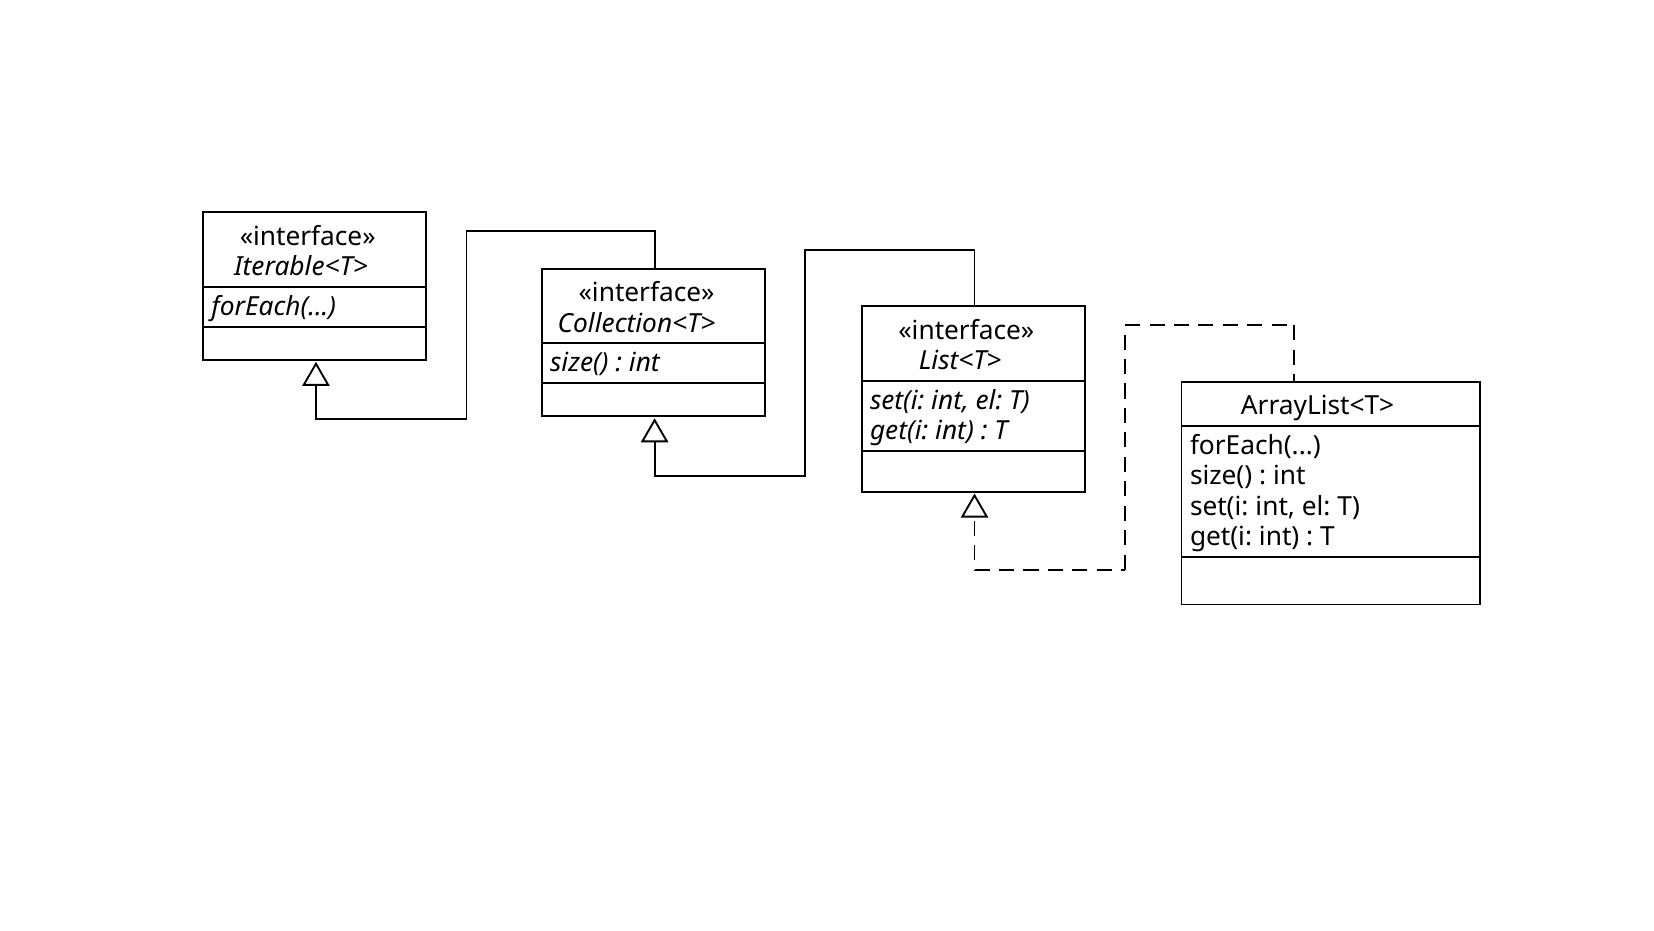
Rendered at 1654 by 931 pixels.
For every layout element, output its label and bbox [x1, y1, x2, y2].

picture [163, 172, 1521, 646]
